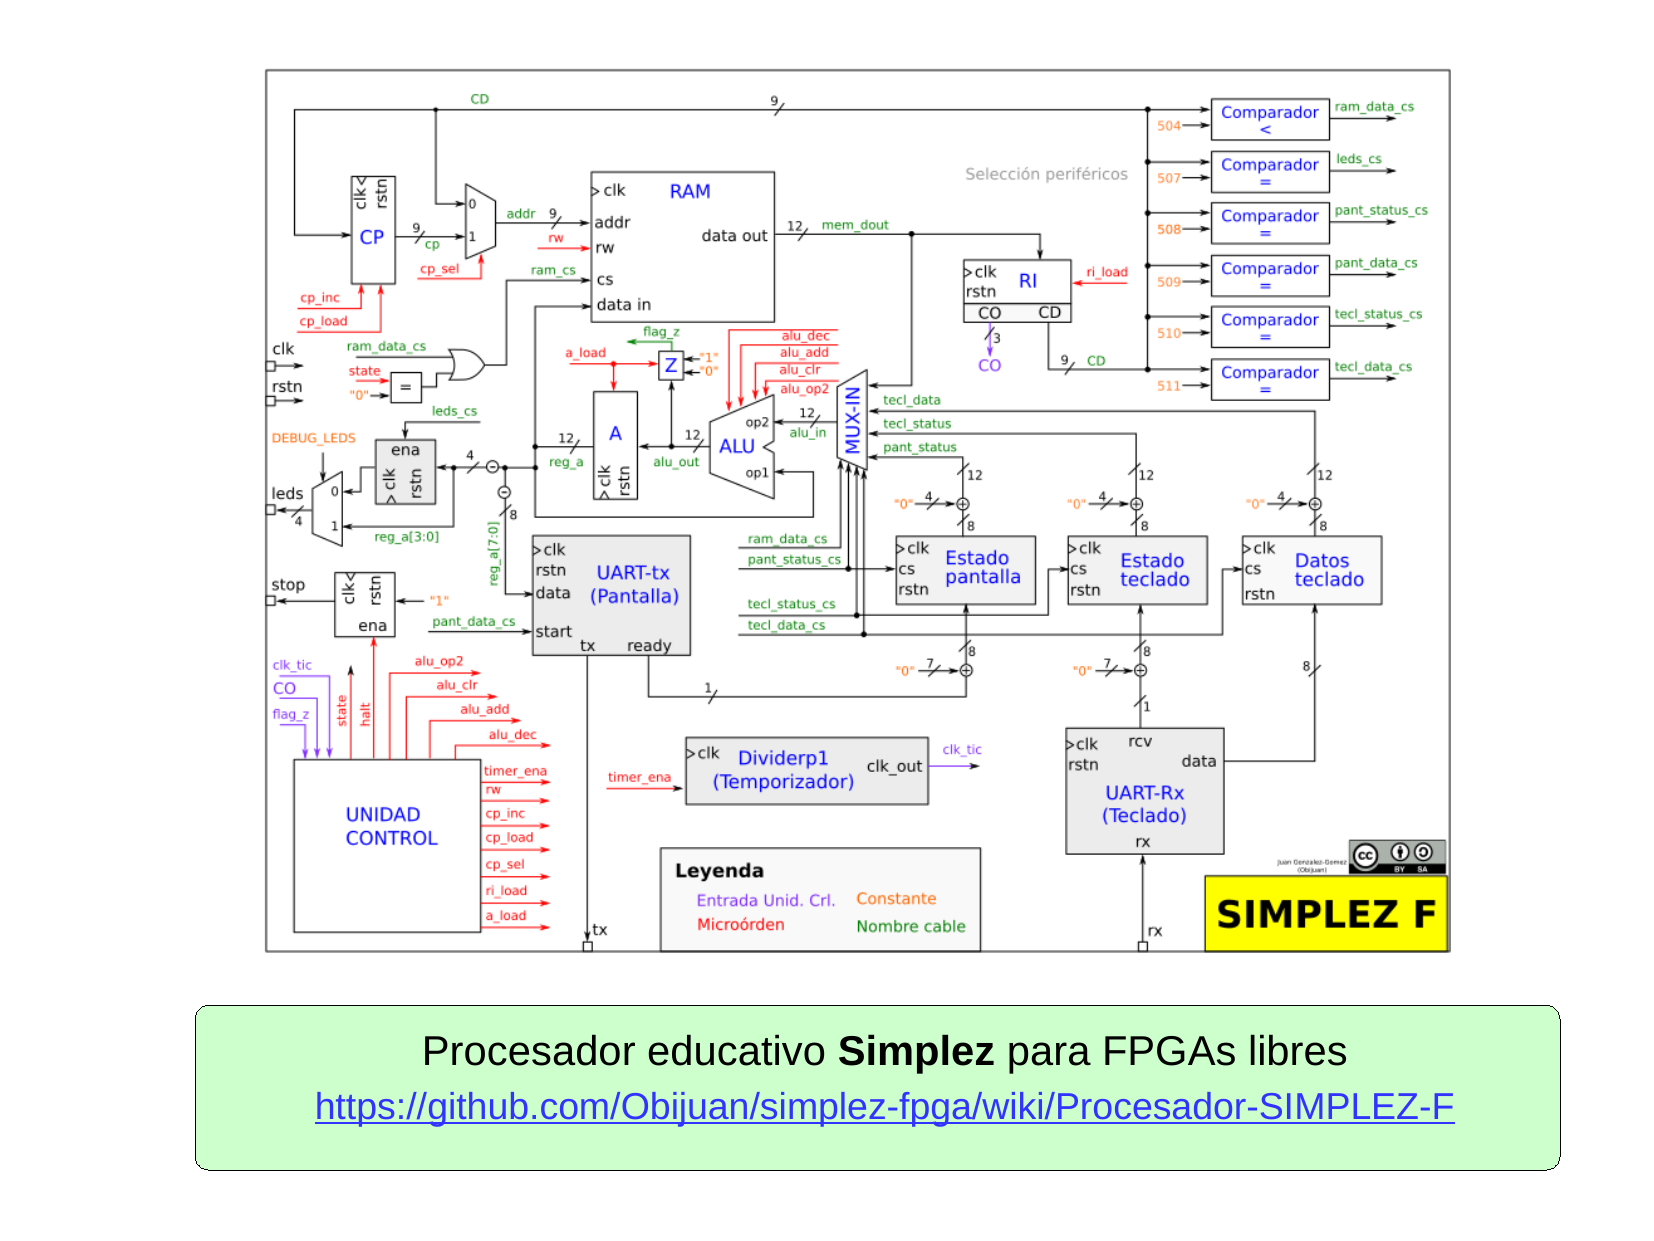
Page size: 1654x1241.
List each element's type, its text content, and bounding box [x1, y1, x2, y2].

text_box Procesador educativo Simplez para FPGAs libres https://github.com/Obijuan/simplez-fpga/wiki/Procesador-SIMPLEZ-F [225, 1020, 1546, 1141]
picture [240, 59, 1471, 963]
text_box [195, 1005, 1561, 1171]
